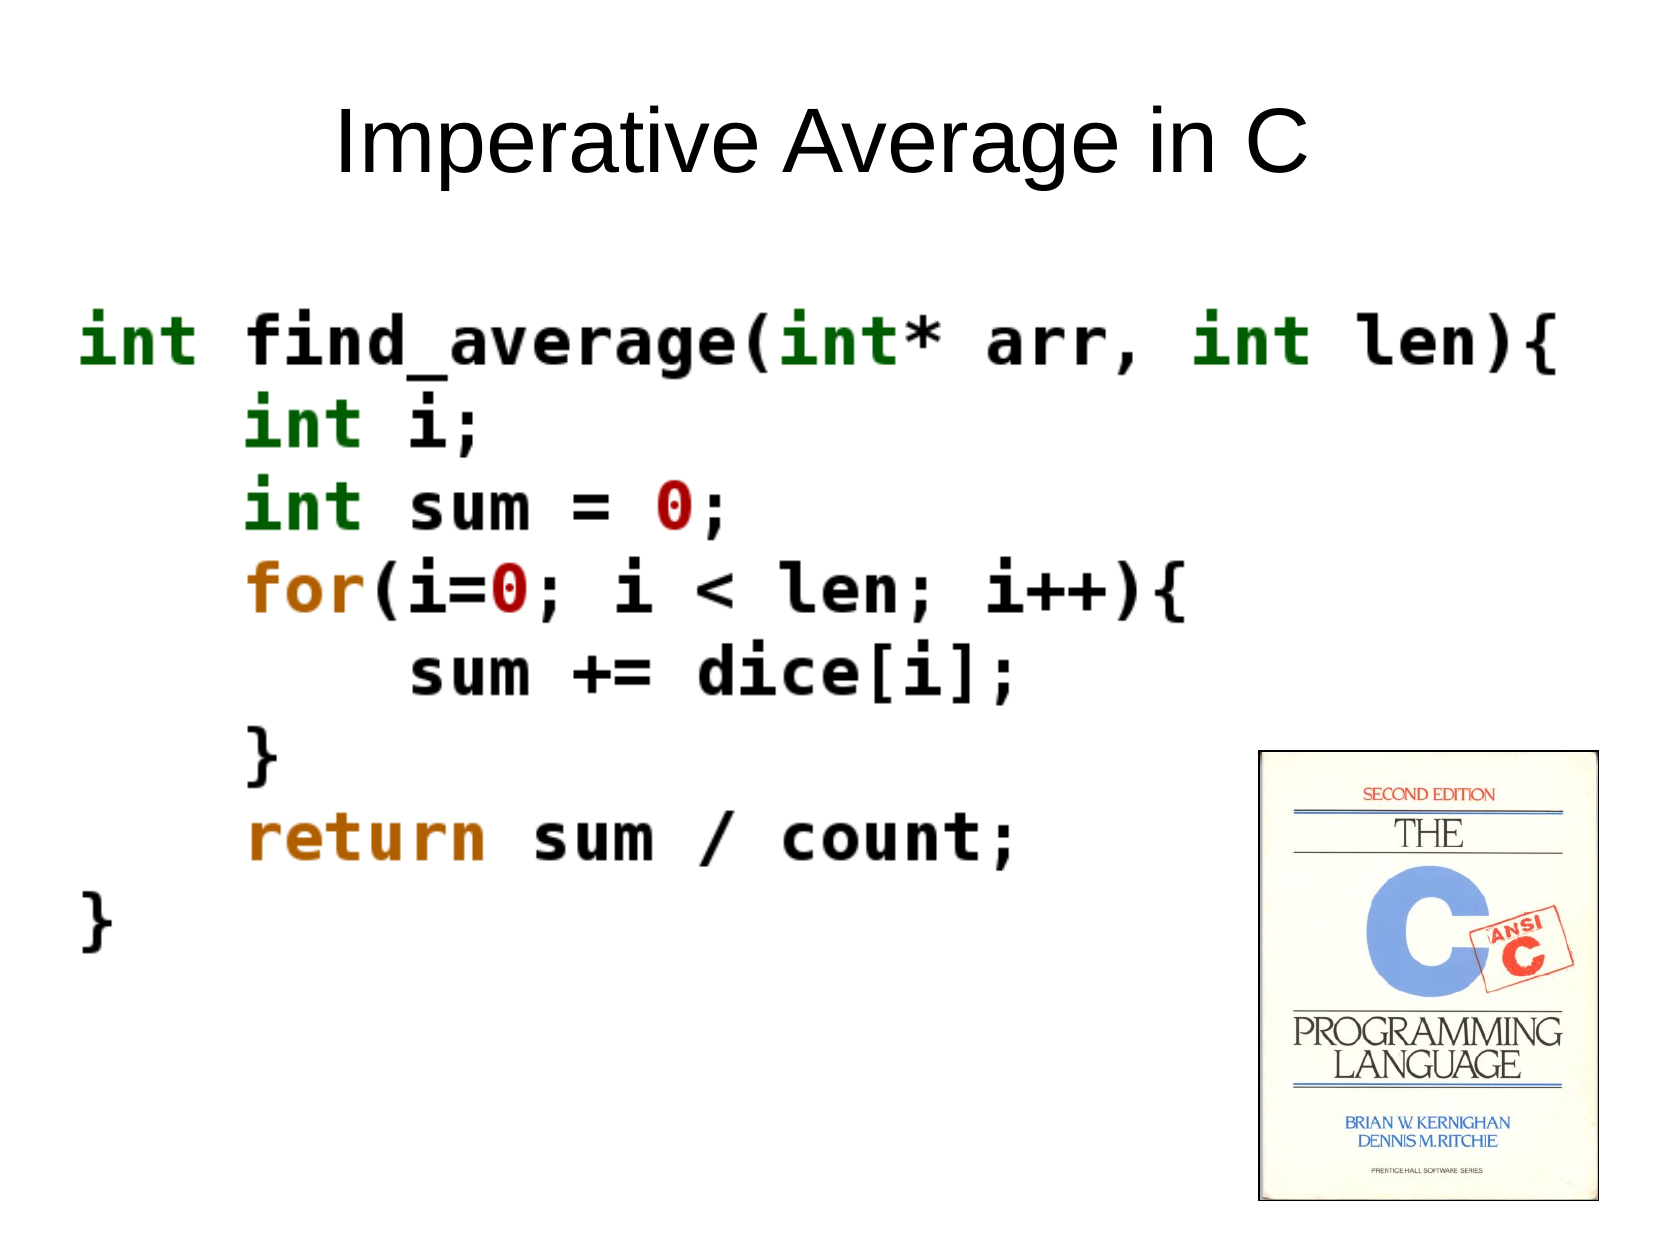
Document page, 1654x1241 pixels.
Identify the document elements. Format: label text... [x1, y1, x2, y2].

picture [75, 299, 1599, 1201]
title Imperative Average in C [75, 56, 1571, 226]
